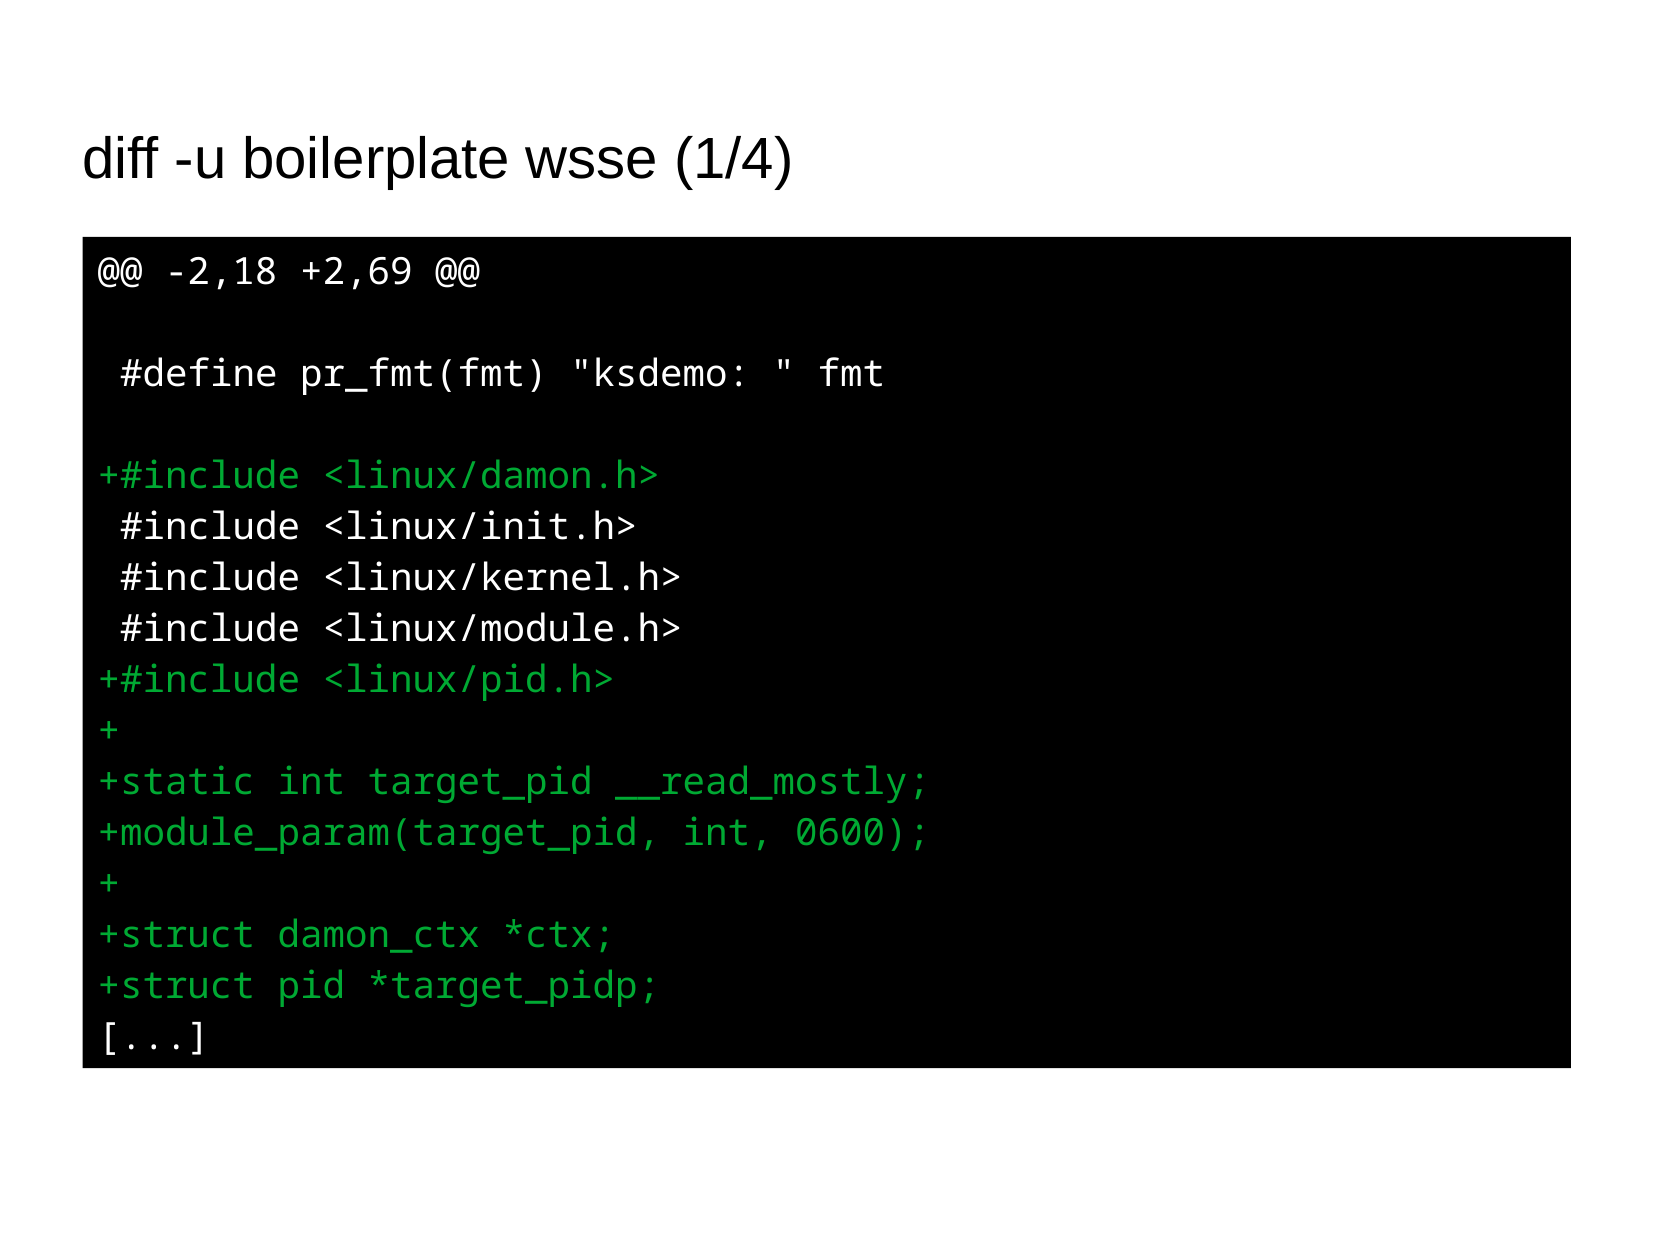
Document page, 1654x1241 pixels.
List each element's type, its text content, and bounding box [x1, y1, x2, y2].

text_box @@ -2,18 +2,69 @@ #define pr_fmt(fmt) "ksdemo: " fmt +#include <linux/damon.h> #include <linux/init.h> #include <linux/kernel.h> #include <linux/module.h> +#include <linux/pid.h> + +static int target_pid __read_mostly; +module_param(target_pid, int, 0600); + +struct damon_ctx *ctx; +struct pid *target_pidp; [...] [82, 236, 1571, 856]
title diff -u boilerplate wsse (1/4) [82, 108, 1571, 210]
